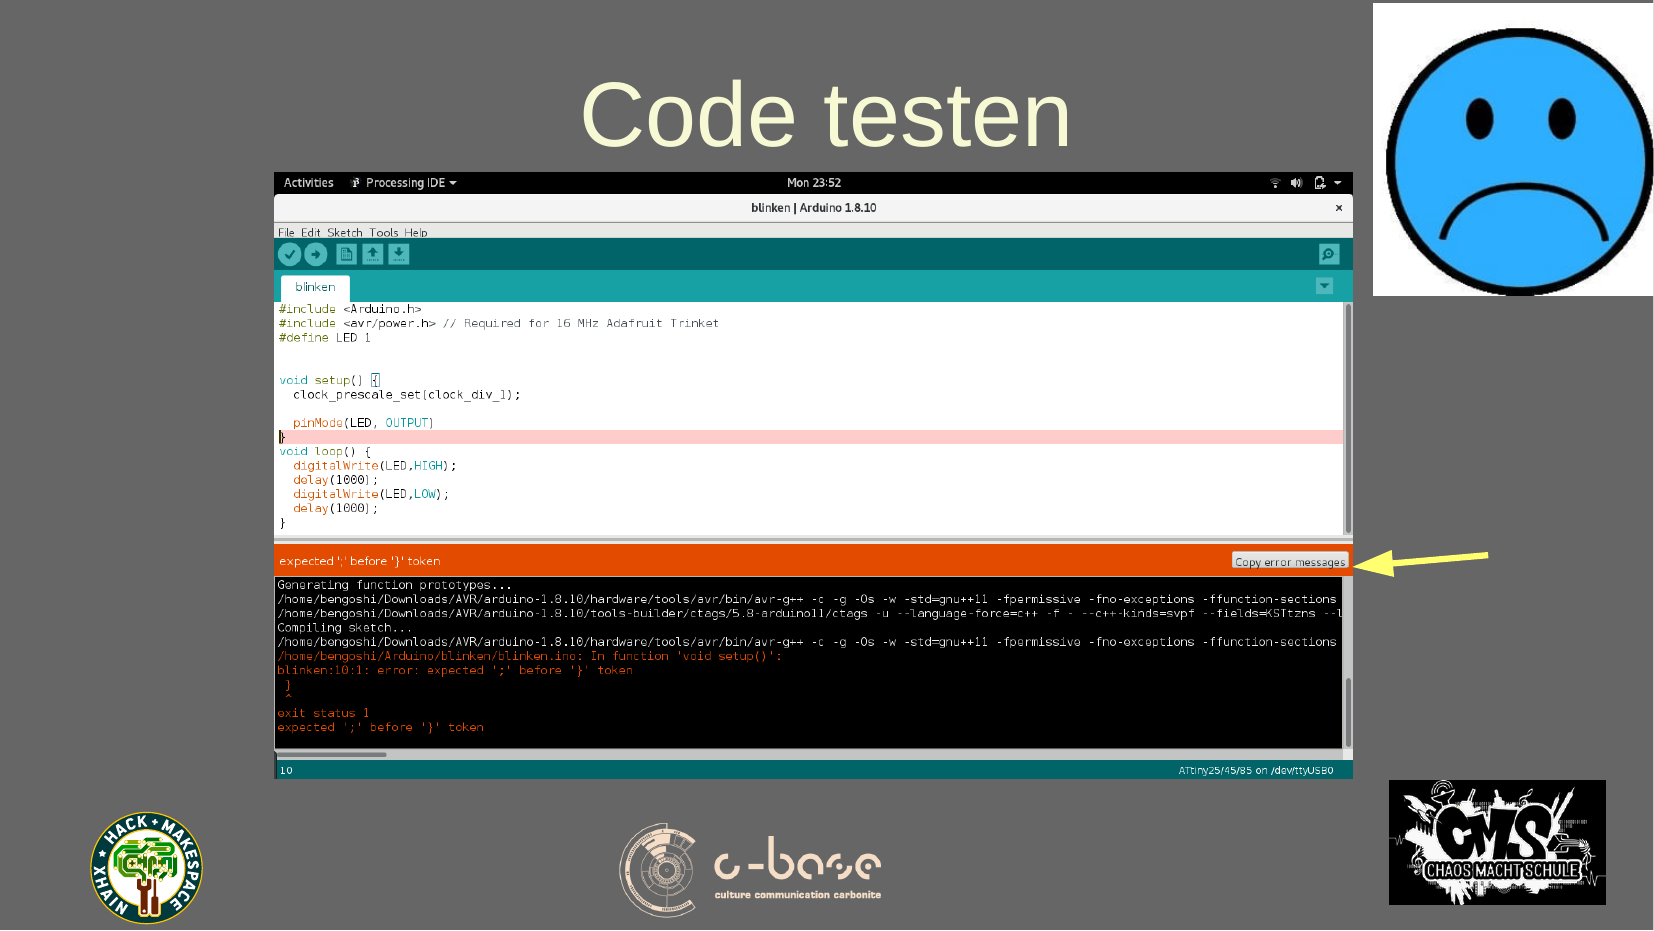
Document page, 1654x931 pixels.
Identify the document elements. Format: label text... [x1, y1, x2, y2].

title Code testen [82, 37, 1373, 193]
picture [1373, 3, 1654, 296]
picture [1389, 780, 1606, 905]
picture [609, 809, 897, 931]
picture [274, 172, 1353, 779]
